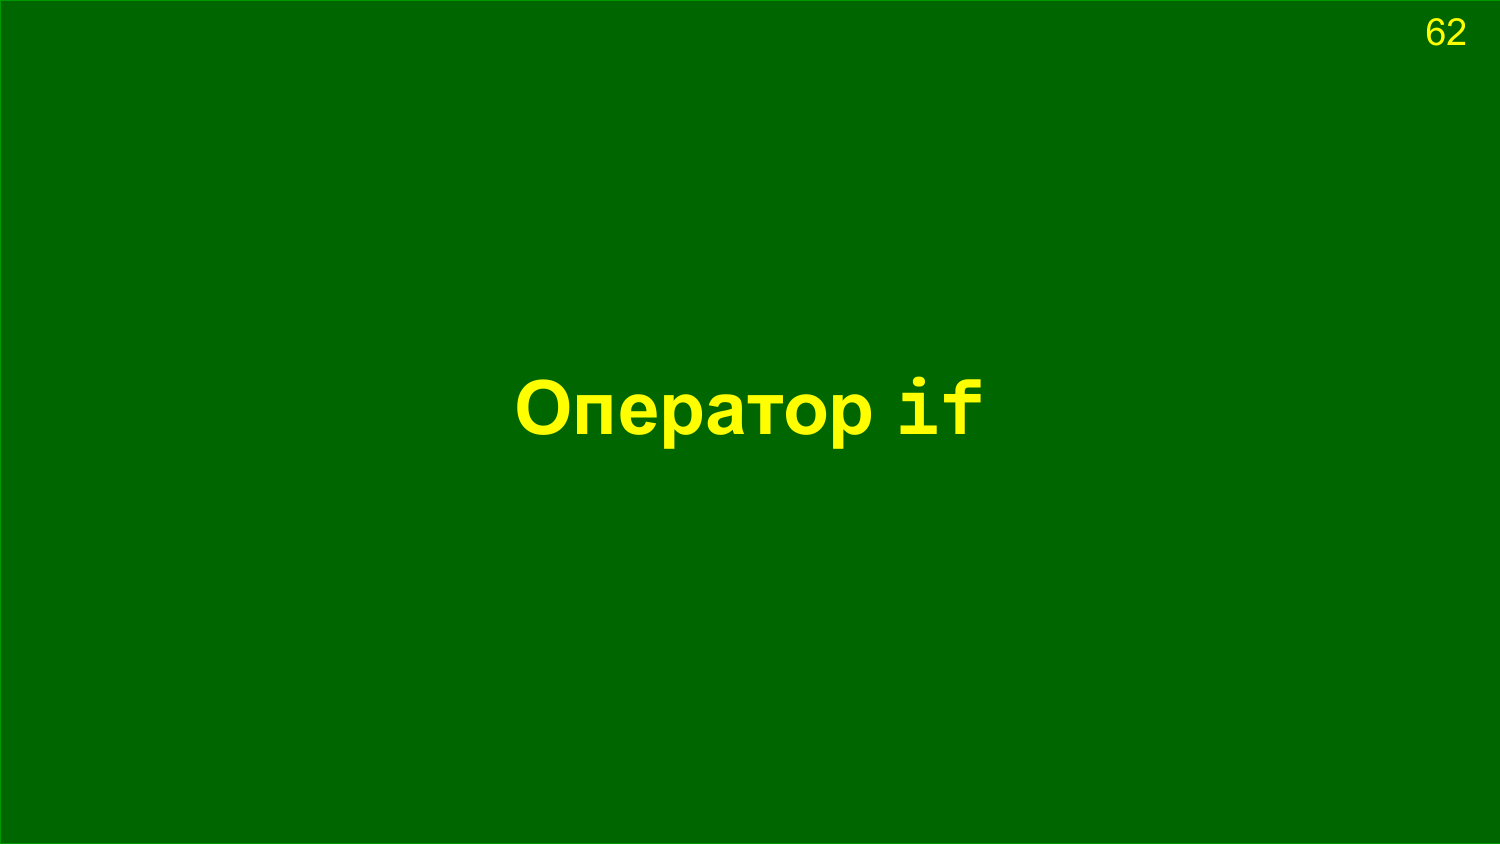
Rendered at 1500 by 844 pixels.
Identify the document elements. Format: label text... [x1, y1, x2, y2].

title Оператор if [75, 314, 1426, 502]
